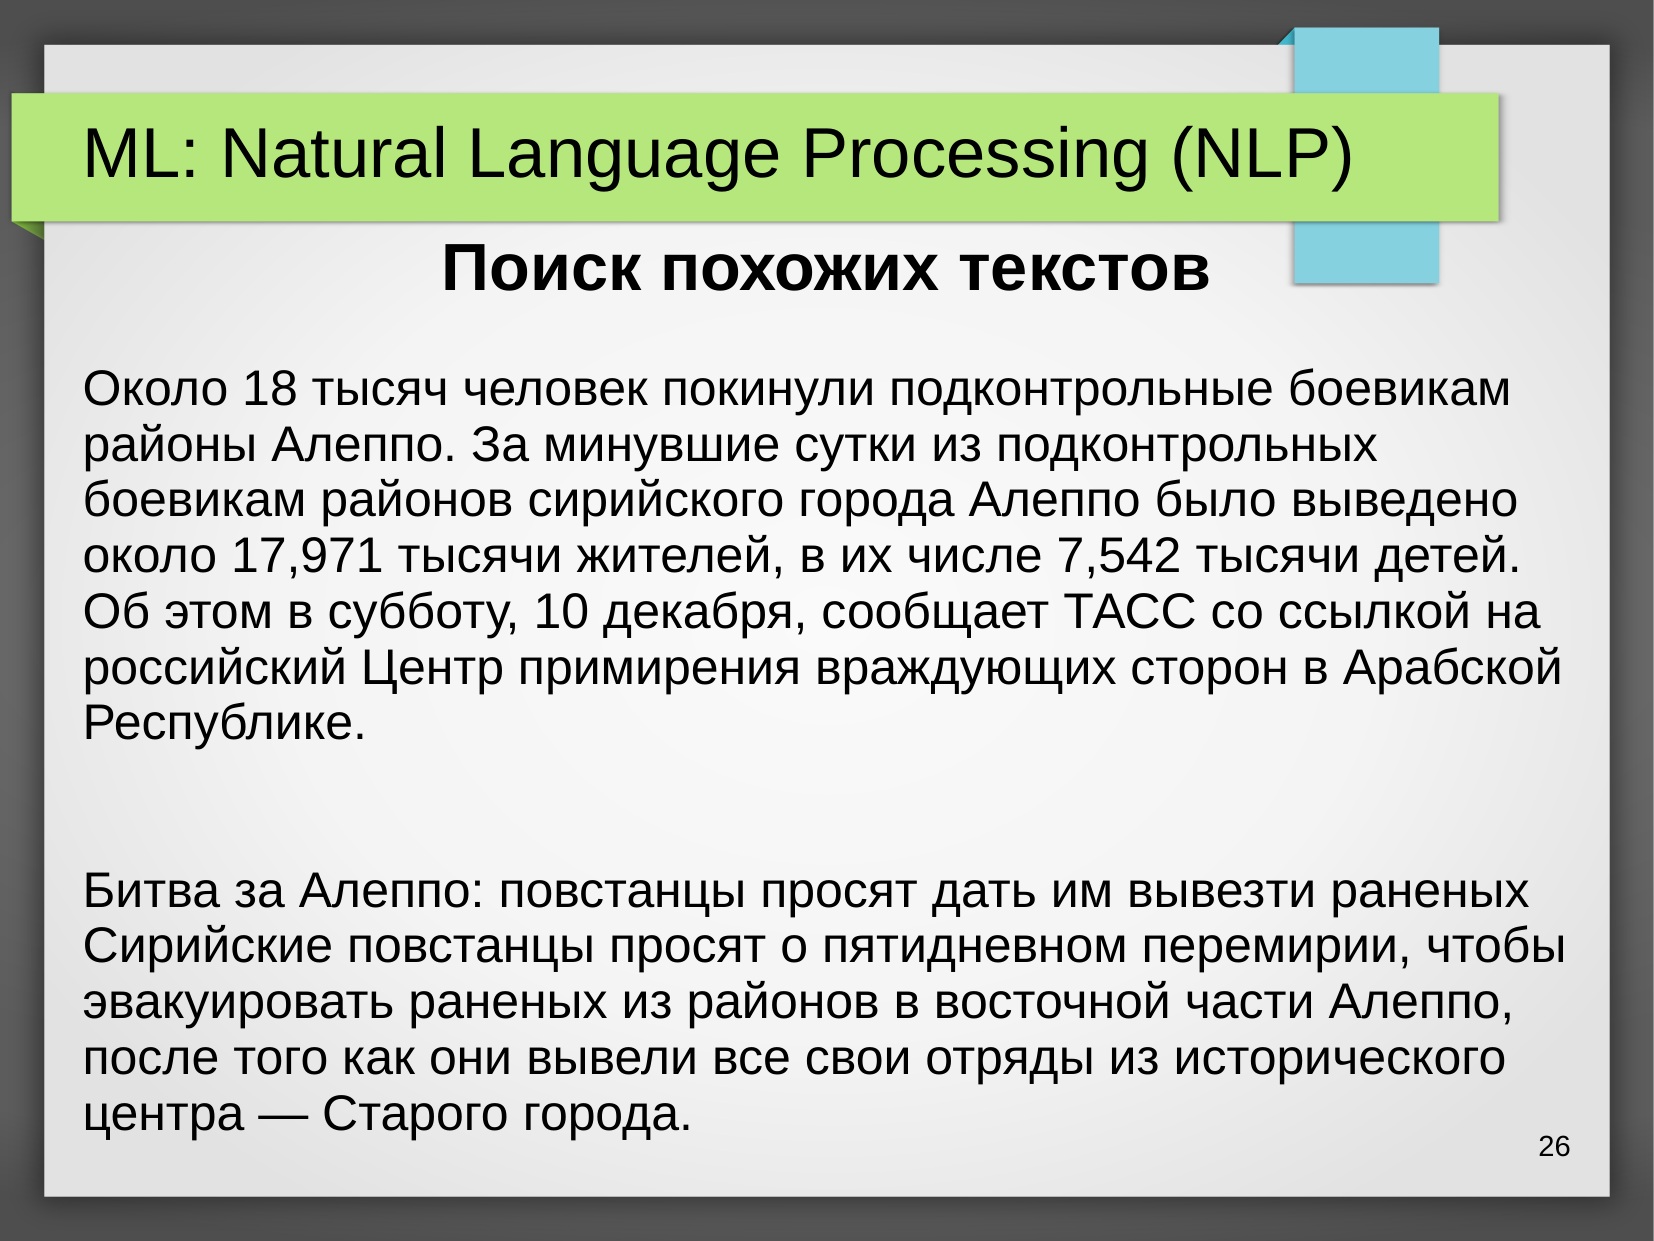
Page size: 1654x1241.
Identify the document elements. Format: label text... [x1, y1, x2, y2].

subtitle Поиск похожих текстов Около 18 тысяч человек покинули подконтрольные боевикам районы Алеппо. За минувшие сутки из подконтрольных боевикам районов сирийского города Алеппо было выведено около 17,971 тысячи жителей, в их числе 7,542 тысячи детей. Об этом в субботу, 10 декабря, сообщает ТАСС со ссылкой на российский Центр примирения враждующих сторон в Арабской Республике. Битва за Алеппо: повстанцы просят дать им вывезти раненых Сирийские повстанцы просят о пятидневном перемирии, чтобы эвакуировать раненых из районов в восточной части Алеппо, после того как они вывели все свои отряды из исторического центра — Старого города. [82, 229, 1571, 1141]
title ML: Natural Language Processing (NLP) [82, 49, 1571, 229]
picture [0, 0, 1654, 1241]
